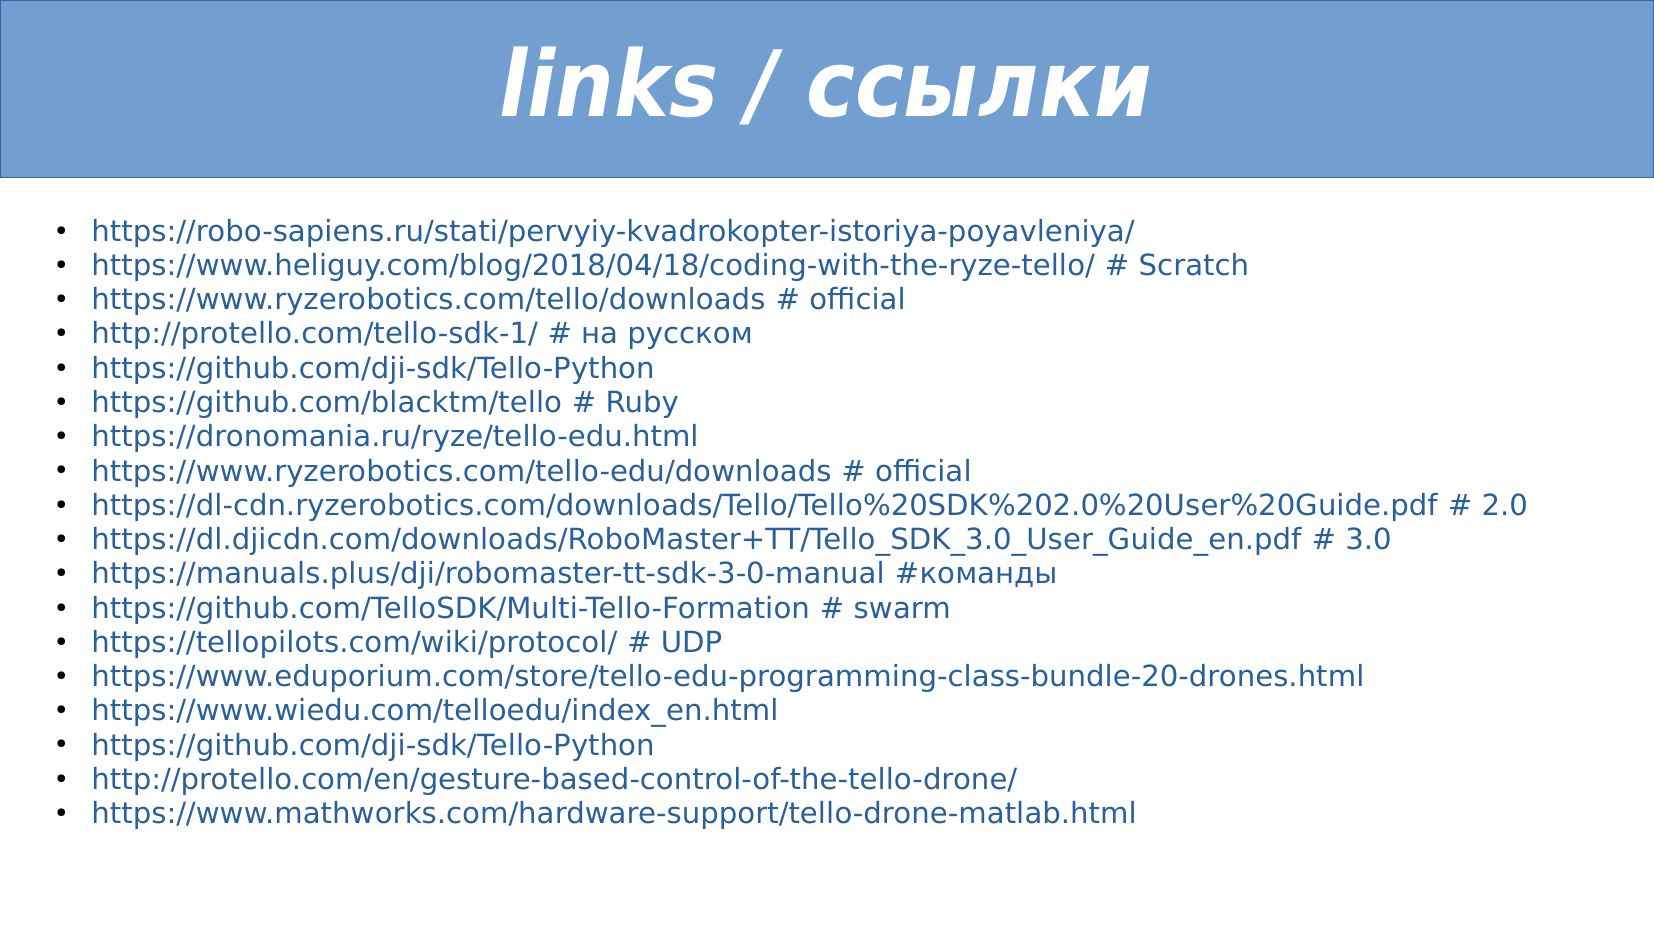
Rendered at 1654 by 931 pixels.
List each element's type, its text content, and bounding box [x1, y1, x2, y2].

text_box [0, 0, 1654, 178]
text_box https://robo-sapiens.ru/stati/pervyiy-kvadrokopter-istoriya-poyavleniya/ https://www.heliguy.com/blog/2018/04/18/coding-with-the-ryze-tello/ # Scratch https://www.ryzerobotics.com/tello/downloads # official http://protello.com/tello-sdk-1/ # на русском https://github.com/dji-sdk/Tello-Python https://github.com/blacktm/tello # Ruby https://dronomania.ru/ryze/tello-edu.html https://www.ryzerobotics.com/tello-edu/downloads # official https://dl-cdn.ryzerobotics.com/downloads/Tello/Tello%20SDK%202.0%20User%20Guide.pdf # 2.0 https://dl.djicdn.com/downloads/RoboMaster+TT/Tello_SDK_3.0_User_Guide_en.pdf # 3.0 https://manuals.plus/dji/robomaster-tt-sdk-3-0-manual #команды https://github.com/TelloSDK/Multi-Tello-Formation # swarm https://tellopilots.com/wiki/protocol/ # UDP https://www.eduporium.com/store/tello-edu-programming-class-bundle-20-drones.html https://www.wiedu.com/telloedu/index_en.html https://github.com/dji-sdk/Tello-Python http://protello.com/en/gesture-based-control-of-the-tello-drone/ https://www.mathworks.com/hardware-support/tello-drone-matlab.html [41, 206, 1630, 907]
text_box links / ссылки [11, 23, 1642, 178]
